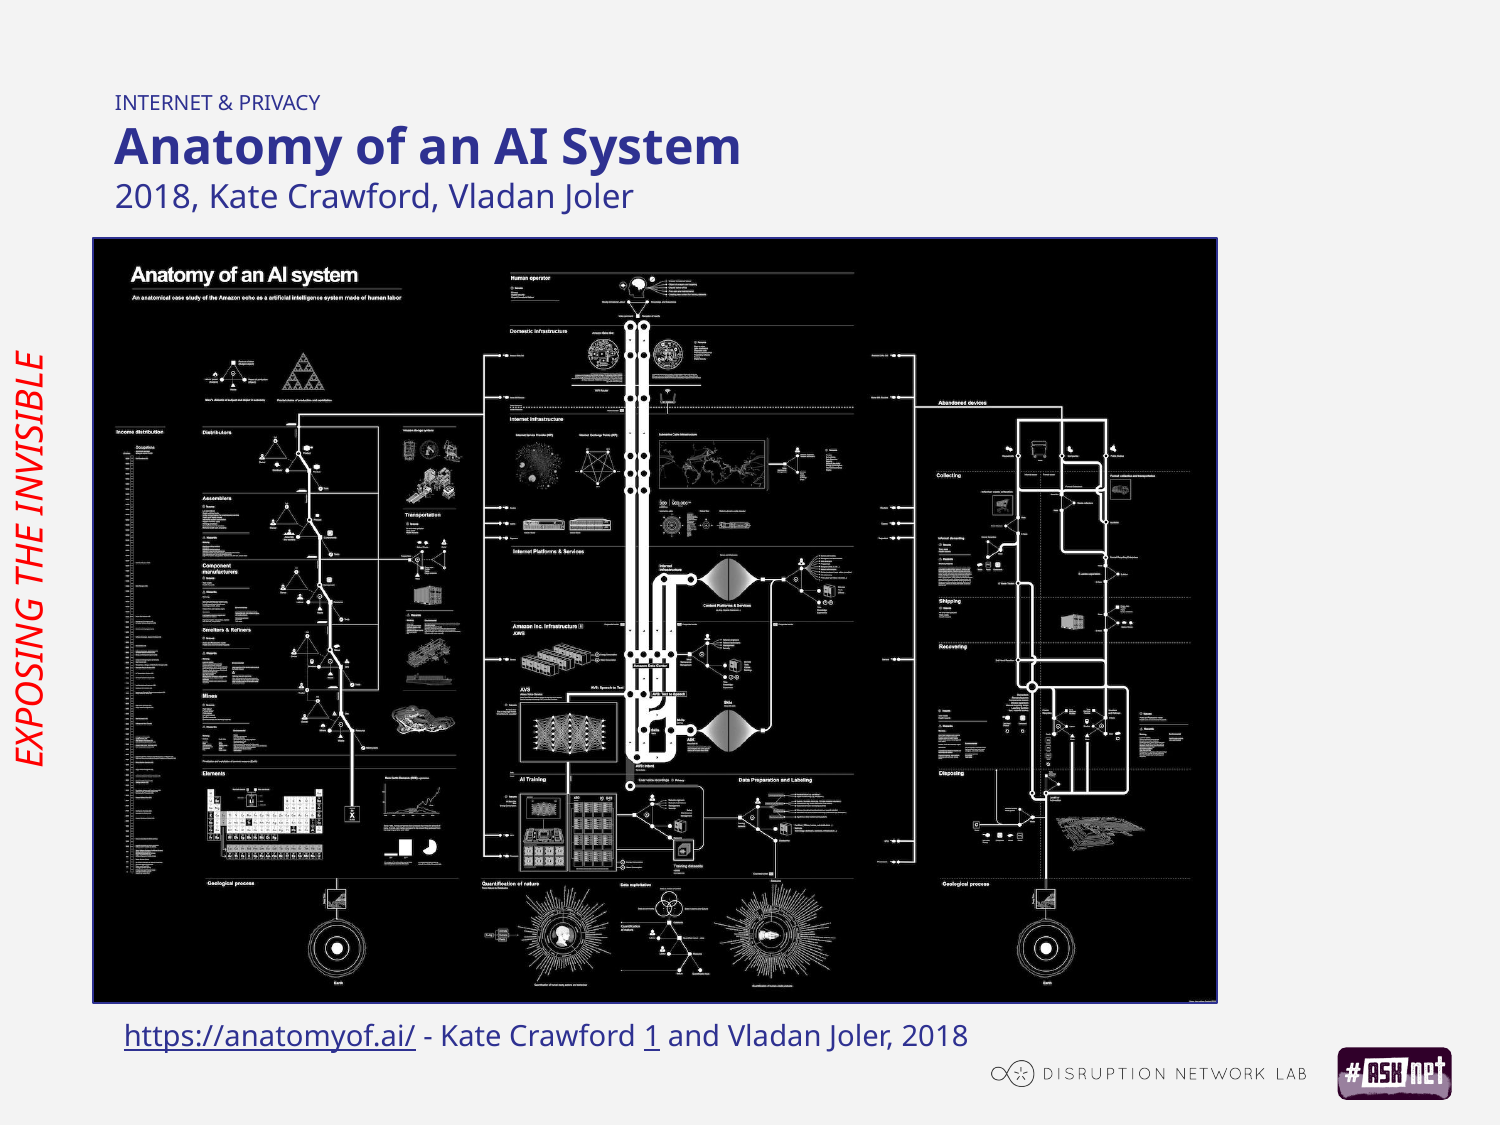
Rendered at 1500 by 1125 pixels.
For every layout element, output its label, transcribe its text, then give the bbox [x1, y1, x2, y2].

text_box INTERNET & PRIVACY Anatomy of an AI System 2018, Kate Crawford, Vladan Joler [99, 75, 1198, 160]
picture [1337, 1047, 1452, 1100]
picture [991, 1060, 1306, 1087]
text_box EXPOSING THE INVISIBLE [0, 0, 56, 1121]
text_box https://anatomyof.ai/ - Kate Crawford 1 and Vladan Joler, 2018 [108, 1002, 1046, 1047]
picture [93, 238, 1217, 1003]
